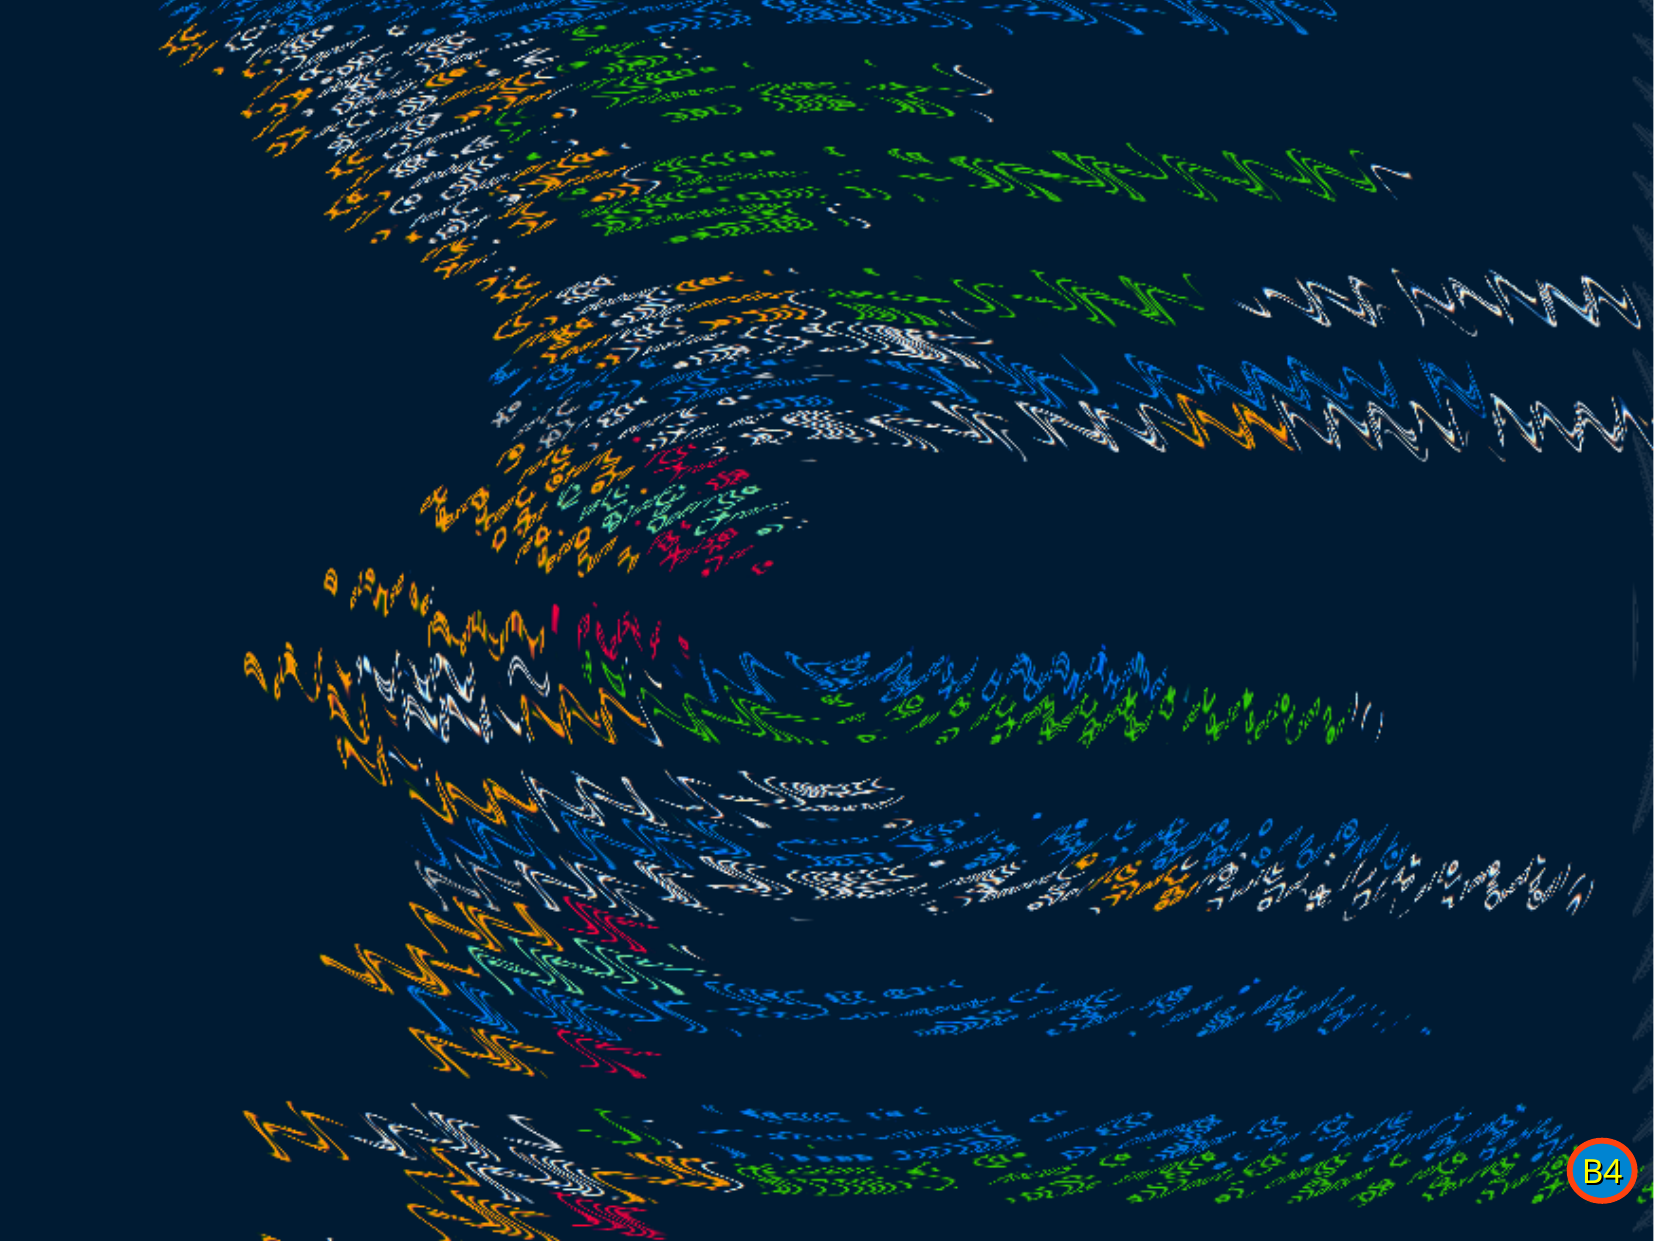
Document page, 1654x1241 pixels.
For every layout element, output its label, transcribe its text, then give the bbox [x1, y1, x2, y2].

text_box B4 [1569, 1140, 1635, 1201]
picture [0, 0, 1654, 1241]
